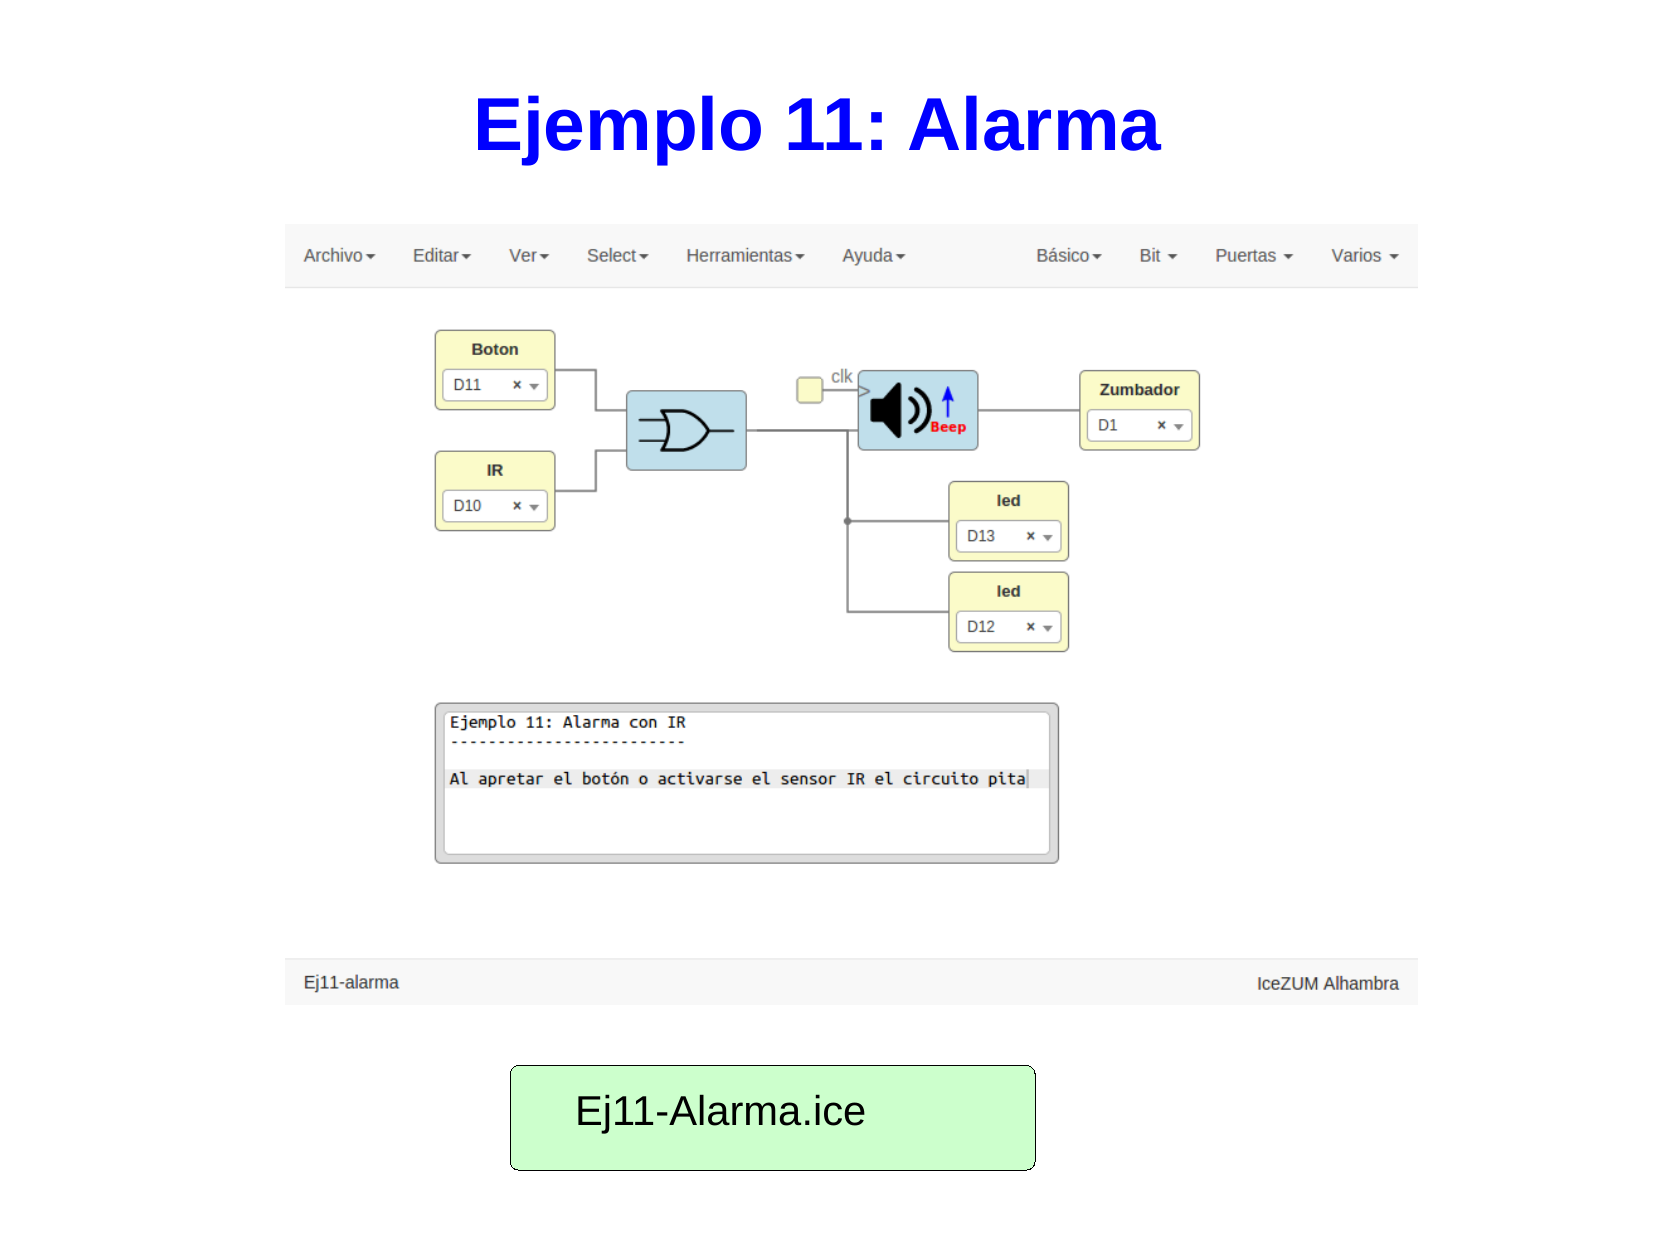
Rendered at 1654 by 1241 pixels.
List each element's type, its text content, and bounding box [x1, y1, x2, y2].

text_box Ej11-Alarma.ice [525, 1080, 1021, 1188]
picture [285, 224, 1418, 1006]
text_box Ejemplo 11: Alarma [90, 75, 1546, 174]
text_box [510, 1065, 1036, 1171]
